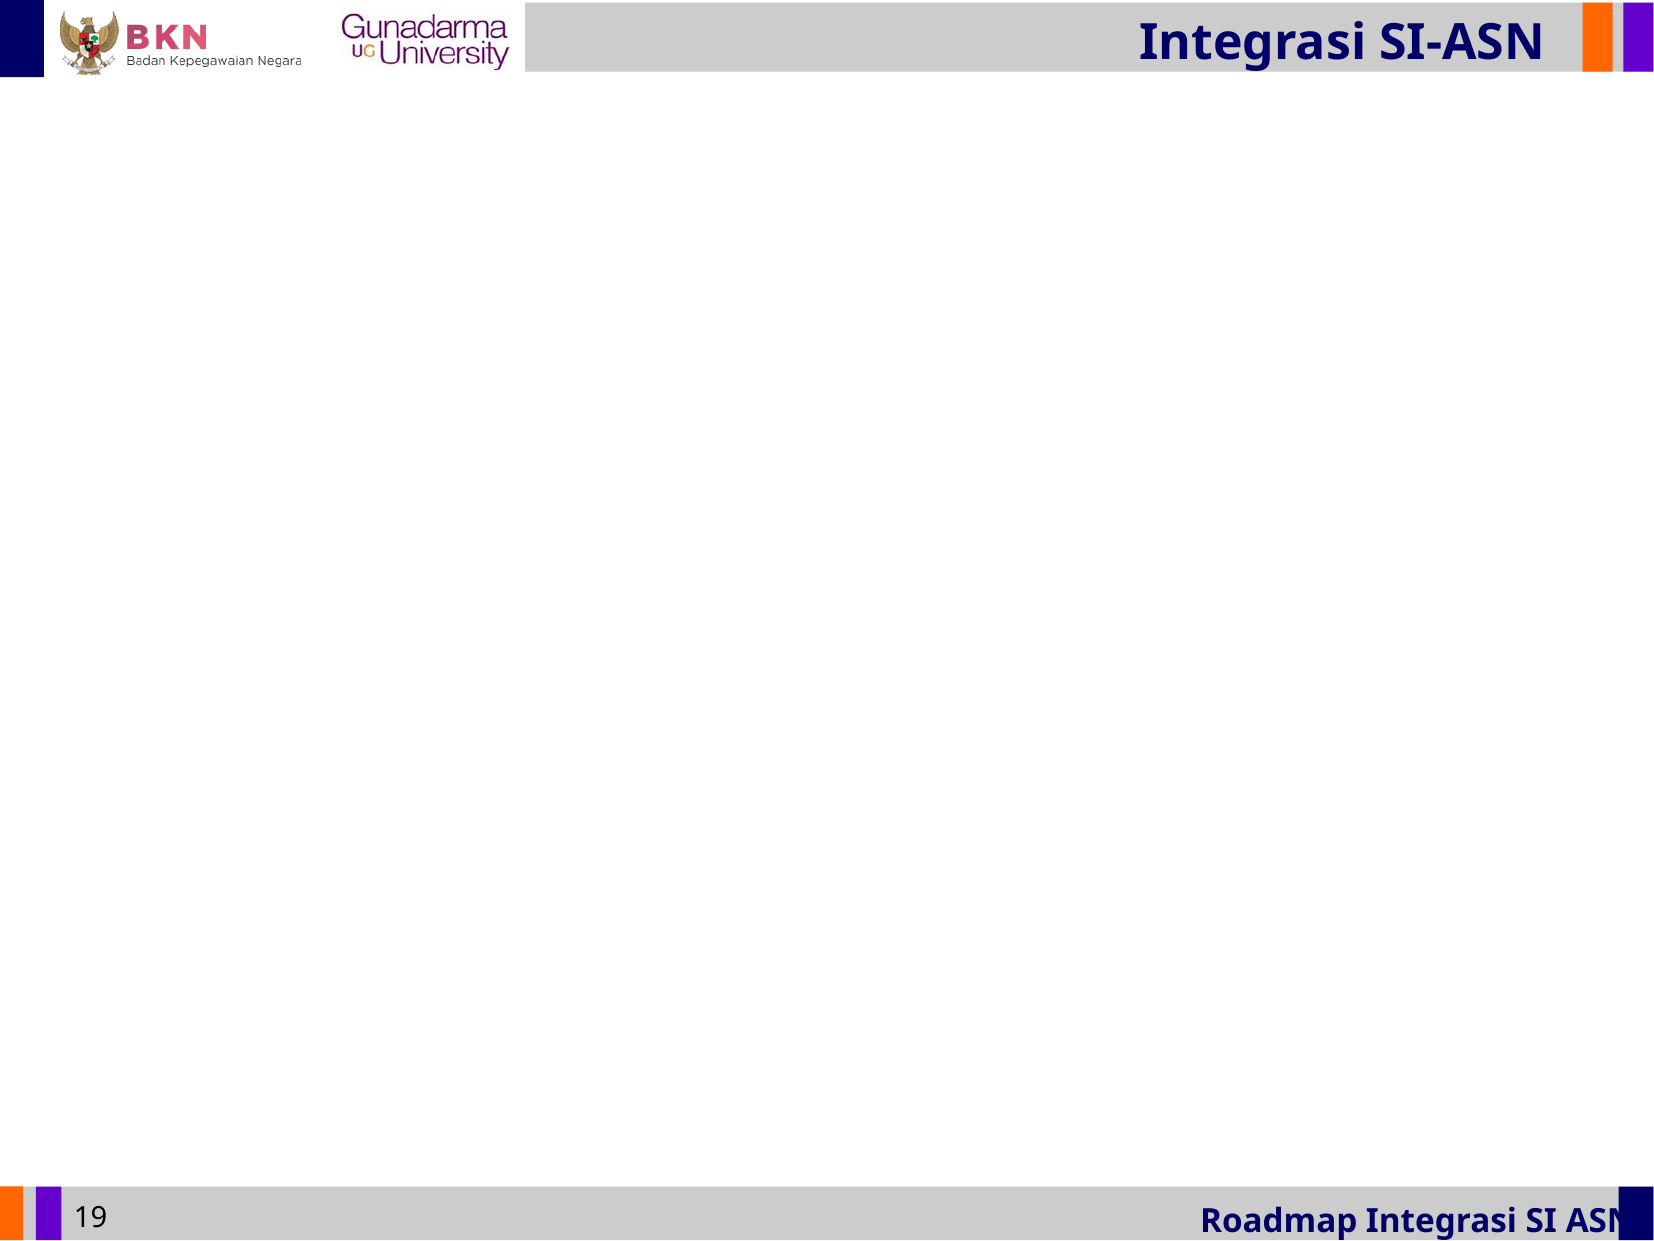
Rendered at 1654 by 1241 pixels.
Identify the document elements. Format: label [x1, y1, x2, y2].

picture [340, 0, 510, 70]
picture [60, 11, 301, 75]
